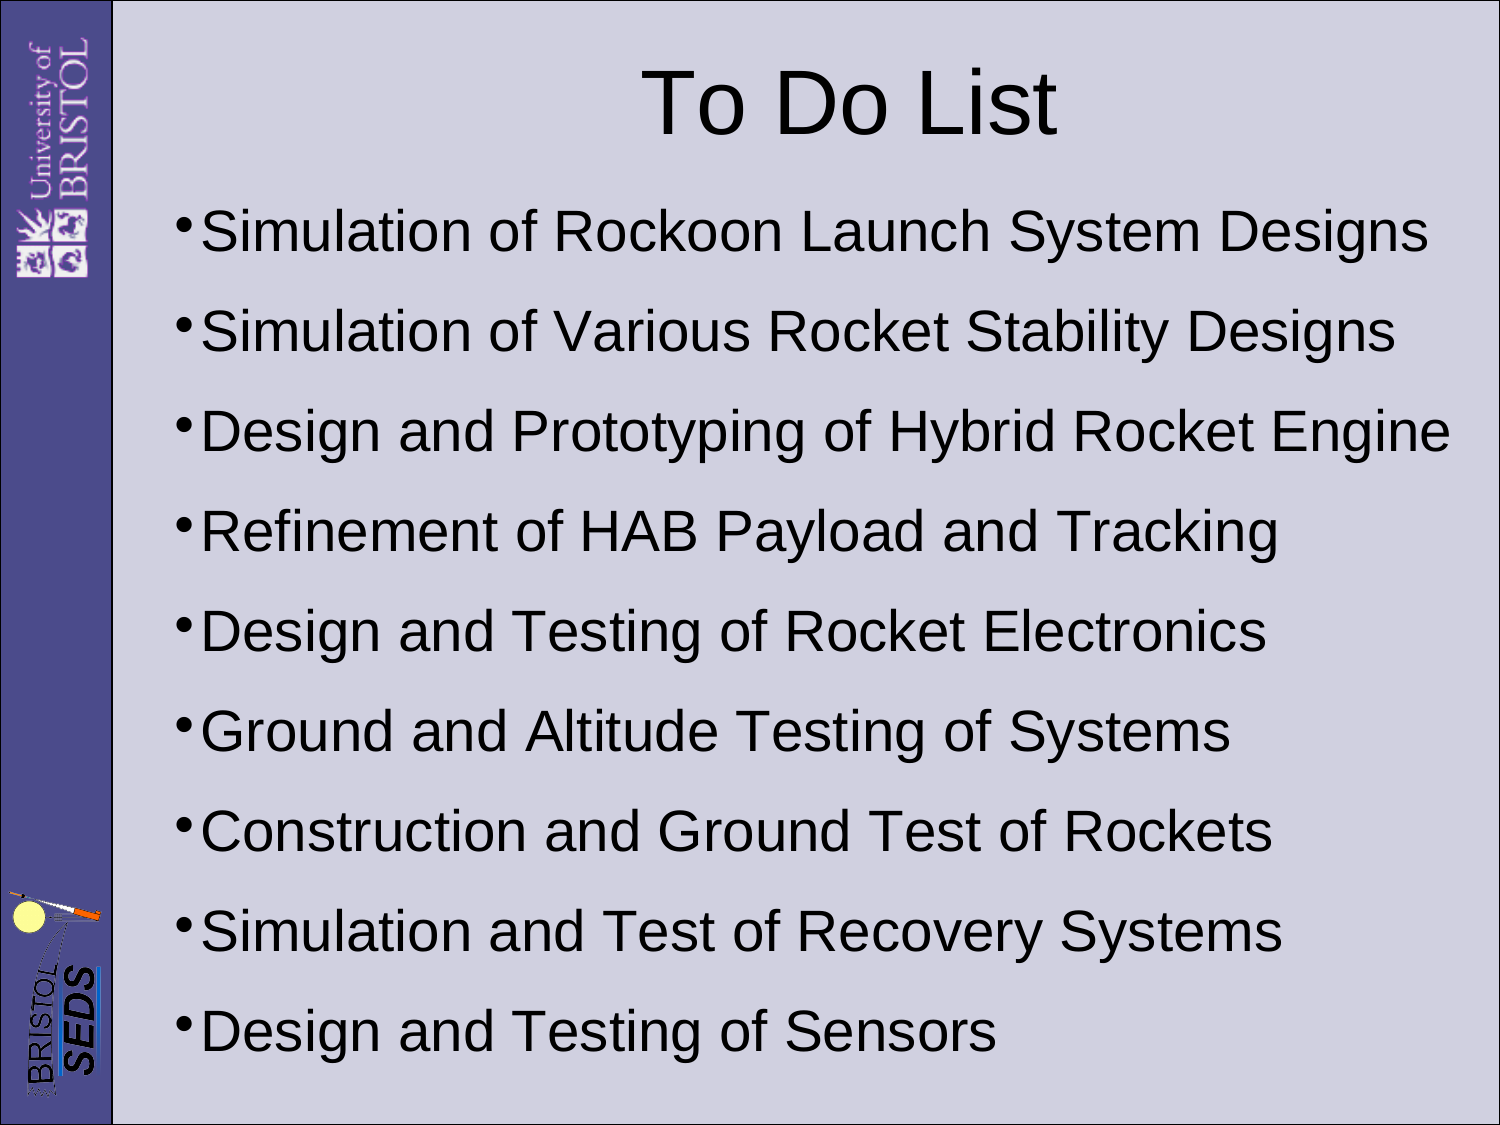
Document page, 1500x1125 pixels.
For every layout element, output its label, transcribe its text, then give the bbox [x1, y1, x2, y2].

picture [0, 0, 113, 315]
picture [5, 888, 103, 1099]
text_box To Do List [626, 35, 981, 156]
text_box Simulation of Rockoon Launch System Designs Simulation of Various Rocket Stability Designs Design and Prototyping of Hybrid Rocket Engine Refinement of HAB Payload and Tracking Design and Testing of Rocket Electronics Ground and Altitude Testing of Systems Construction and Ground Test of Rockets Simulation and Test of Recovery Systems Design and Testing of Sensors [159, 156, 1477, 1048]
